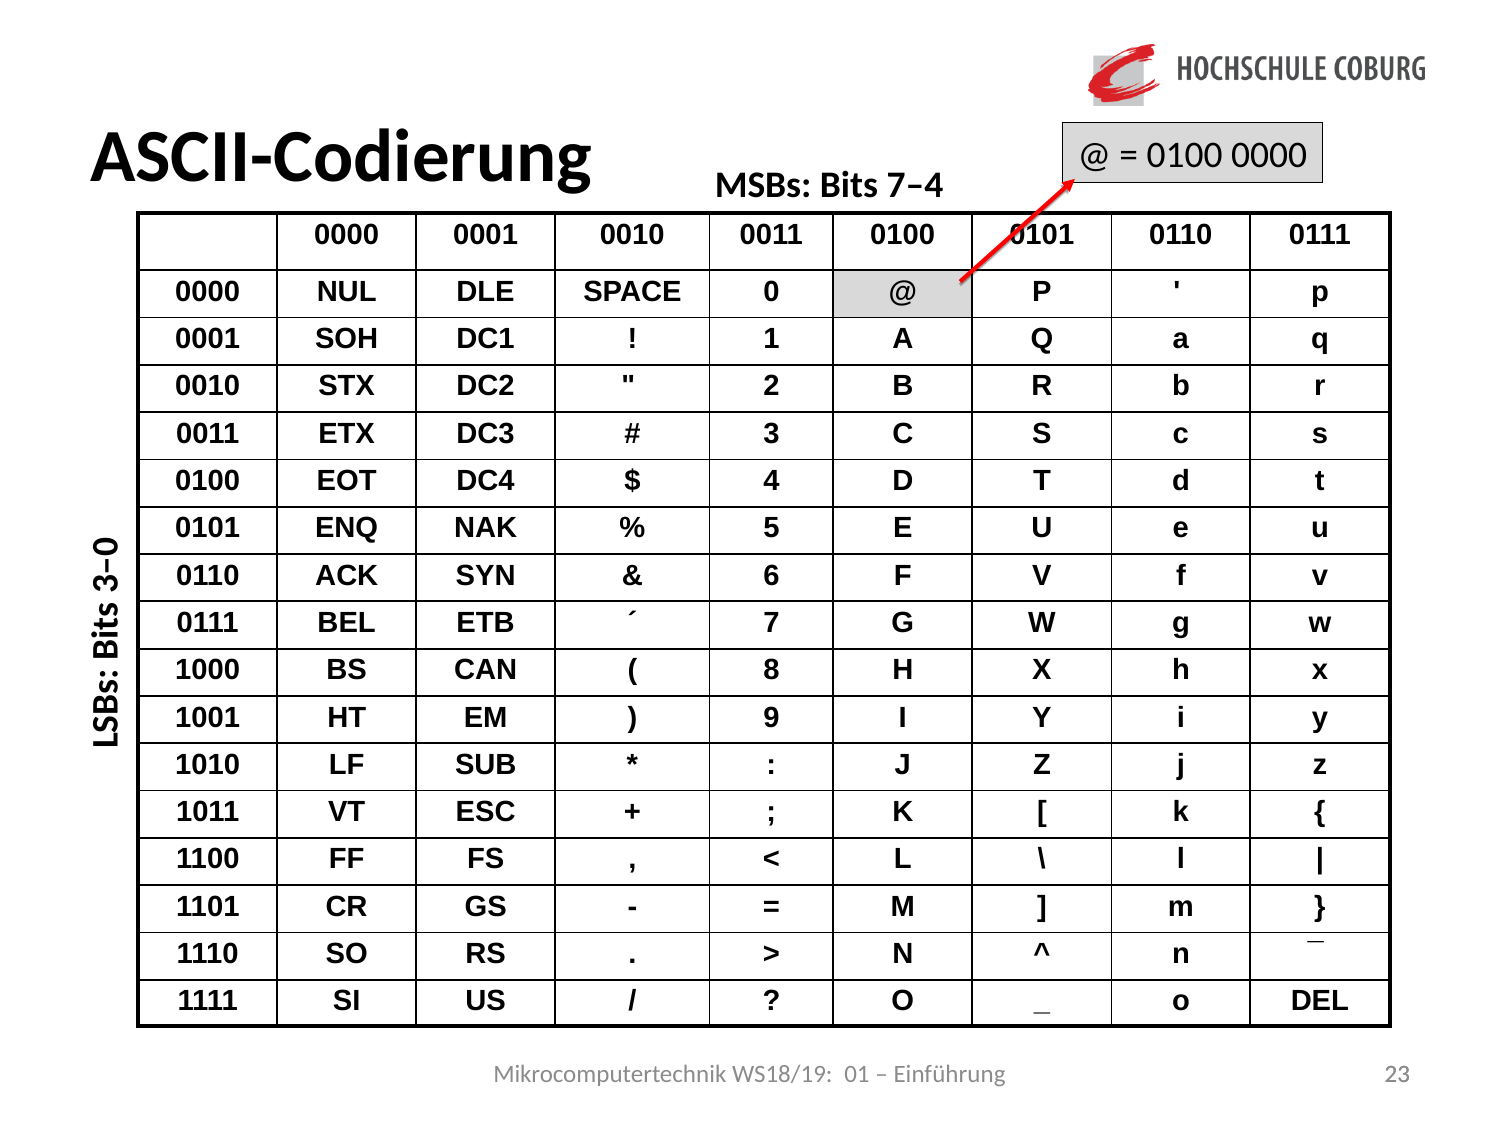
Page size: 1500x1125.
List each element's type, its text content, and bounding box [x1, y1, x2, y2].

table_cell HT [278, 697, 415, 742]
table_cell e [1112, 508, 1249, 553]
table_cell I [834, 697, 971, 742]
table_cell ENQ [278, 508, 415, 553]
table_cell d [1112, 460, 1249, 506]
table_cell f [1112, 555, 1249, 600]
table_cell : [710, 744, 832, 790]
table_cell l [1112, 839, 1249, 884]
table_header 0110 [1112, 215, 1249, 269]
table_cell h [1112, 650, 1249, 695]
table_cell BS [278, 650, 415, 695]
table_cell US [417, 981, 554, 1024]
table_cell B [834, 366, 971, 411]
table_cell ESC [417, 791, 554, 837]
table_header 0111 [1251, 215, 1388, 269]
table_cell 0100 [140, 460, 276, 506]
table_cell 1100 [140, 839, 276, 884]
table_cell SOH [278, 318, 415, 364]
table_cell k [1112, 791, 1249, 837]
table_cell 0101 [140, 508, 276, 553]
table_cell NUL [278, 271, 415, 317]
table_cell M [834, 886, 971, 932]
table_cell 0001 [140, 318, 276, 364]
table_cell 6 [710, 555, 832, 600]
table_cell + [556, 791, 709, 837]
table_cell n [1112, 933, 1249, 979]
table_cell L [834, 839, 971, 884]
table_cell LF [278, 744, 415, 790]
table_cell A [834, 318, 971, 364]
table_cell K [834, 791, 971, 837]
table_cell ? [710, 981, 832, 1024]
table_cell 0111 [140, 602, 276, 648]
table_cell x [1251, 650, 1388, 695]
table_cell v [1251, 555, 1388, 600]
table_cell 1 [710, 318, 832, 364]
table_cell 1011 [140, 791, 276, 837]
table_cell ^ [973, 933, 1111, 979]
table_cell STX [278, 366, 415, 411]
table_cell Q [973, 318, 1111, 364]
table_header 0100 [834, 215, 971, 269]
table_cell 0110 [140, 555, 276, 600]
table_cell a [1112, 318, 1249, 364]
table_cell Y [973, 697, 1111, 742]
table_cell 0000 [140, 271, 276, 317]
table_cell ETX [278, 413, 415, 459]
table_cell SYN [417, 555, 554, 600]
table_cell q [1251, 318, 1388, 364]
table_cell DC3 [417, 413, 554, 459]
table_cell ACK [278, 555, 415, 600]
table_cell CR [278, 886, 415, 932]
table_cell 0 [710, 271, 832, 317]
table_header 0001 [417, 215, 554, 269]
table_cell t [1251, 460, 1388, 506]
table_cell $ [556, 460, 709, 506]
table_cell SUB [417, 744, 554, 790]
text_box @ = 0100 0000 [1062, 122, 1323, 183]
slide_number <number> [1074, 1042, 1425, 1103]
table_cell DEL [1251, 981, 1388, 1024]
table_cell U [973, 508, 1111, 553]
table_cell ! [556, 318, 709, 364]
table_cell J [834, 744, 971, 790]
table_cell b [1112, 366, 1249, 411]
table_cell s [1251, 413, 1388, 459]
table_cell ( [556, 650, 709, 695]
table_cell FF [278, 839, 415, 884]
table_cell ¯ [1251, 933, 1388, 979]
table_cell j [1112, 744, 1249, 790]
table_cell E [834, 508, 971, 553]
table_cell EOT [278, 460, 415, 506]
table_cell 1111 [140, 981, 276, 1024]
table_cell o [1112, 981, 1249, 1024]
table_header 0101 [973, 215, 1030, 266]
table_cell _ [973, 981, 1111, 1024]
table_cell R [973, 366, 1111, 411]
table_cell H [834, 650, 971, 695]
title ASCII-Codierung [75, 45, 1425, 259]
table_cell T [973, 460, 1111, 506]
table_cell | [1251, 839, 1388, 884]
table_cell i [1112, 697, 1249, 742]
table_cell VT [278, 791, 415, 837]
table_cell ) [556, 697, 709, 742]
table_cell CAN [417, 650, 554, 695]
table_cell & [556, 555, 709, 600]
table_cell > [710, 933, 832, 979]
table_cell 0011 [140, 413, 276, 459]
table_cell 4 [710, 460, 832, 506]
table_cell < [710, 839, 832, 884]
table_cell 5 [710, 508, 832, 553]
table_cell % [556, 508, 709, 553]
table_cell 8 [710, 650, 832, 695]
table_cell DC2 [417, 366, 554, 411]
table_cell C [834, 413, 971, 459]
table_cell V [973, 555, 1111, 600]
table_cell 3 [710, 413, 832, 459]
table_cell @ [834, 271, 971, 317]
table_cell DLE [417, 271, 554, 317]
table_cell * [556, 744, 709, 790]
table_cell ; [710, 791, 832, 837]
table_header 0010 [556, 215, 709, 269]
table_cell , [556, 839, 709, 884]
table_cell X [973, 650, 1111, 695]
table_cell r [1251, 366, 1388, 411]
table_cell y [1251, 697, 1388, 742]
table_cell 0010 [140, 366, 276, 411]
table_cell / [556, 981, 709, 1024]
table_cell m [1112, 886, 1249, 932]
table_cell BEL [278, 602, 415, 648]
table_cell - [556, 886, 709, 932]
table_cell p [1251, 271, 1388, 317]
table_cell ' [1112, 271, 1249, 317]
table_cell ] [973, 886, 1111, 932]
table_cell EM [417, 697, 554, 742]
table_cell \ [973, 839, 1111, 884]
table_header 0011 [710, 215, 832, 269]
table_cell ETB [417, 602, 554, 648]
table_header 0101 [982, 215, 1111, 269]
table_cell 1010 [140, 744, 276, 790]
table_cell " [556, 366, 709, 411]
table_cell GS [417, 886, 554, 932]
table_cell = [710, 886, 832, 932]
table_cell 1001 [140, 697, 276, 742]
table_cell [ [973, 791, 1111, 837]
table_cell NAK [417, 508, 554, 553]
table_cell O [834, 981, 971, 1024]
table_cell 7 [710, 602, 832, 648]
table_cell # [556, 413, 709, 459]
table_cell 9 [710, 697, 832, 742]
table_cell w [1251, 602, 1388, 648]
table_cell RS [417, 933, 554, 979]
text_box LSBs: Bits 3–0 [72, 522, 133, 764]
table_cell P [973, 271, 1111, 317]
table_cell 2 [710, 366, 832, 411]
table_cell } [1251, 886, 1388, 932]
table_header [140, 215, 276, 269]
table_cell S [973, 413, 1111, 459]
table_cell W [973, 602, 1111, 648]
table_cell { [1251, 791, 1388, 837]
table_cell 1101 [140, 886, 276, 932]
table_cell SO [278, 933, 415, 979]
table_cell g [1112, 602, 1249, 648]
table_cell SPACE [556, 271, 709, 317]
table_cell DC4 [417, 460, 554, 506]
table_cell D [834, 460, 971, 506]
table_cell DC1 [417, 318, 554, 364]
table_cell u [1251, 508, 1388, 553]
picture [1088, 44, 1425, 106]
table_cell F [834, 555, 971, 600]
table_cell . [556, 933, 709, 979]
table_cell SI [278, 981, 415, 1024]
table_cell FS [417, 839, 554, 884]
table_cell ´ [556, 602, 709, 648]
table_cell N [834, 933, 971, 979]
table_cell c [1112, 413, 1249, 459]
table_cell Z [973, 744, 1111, 790]
table_header 0000 [278, 215, 415, 269]
table_cell 1000 [140, 650, 276, 695]
table_cell G [834, 602, 971, 648]
text_box MSBs: Bits 7–4 [700, 152, 959, 213]
table_cell z [1251, 744, 1388, 790]
table_cell 1110 [140, 933, 276, 979]
